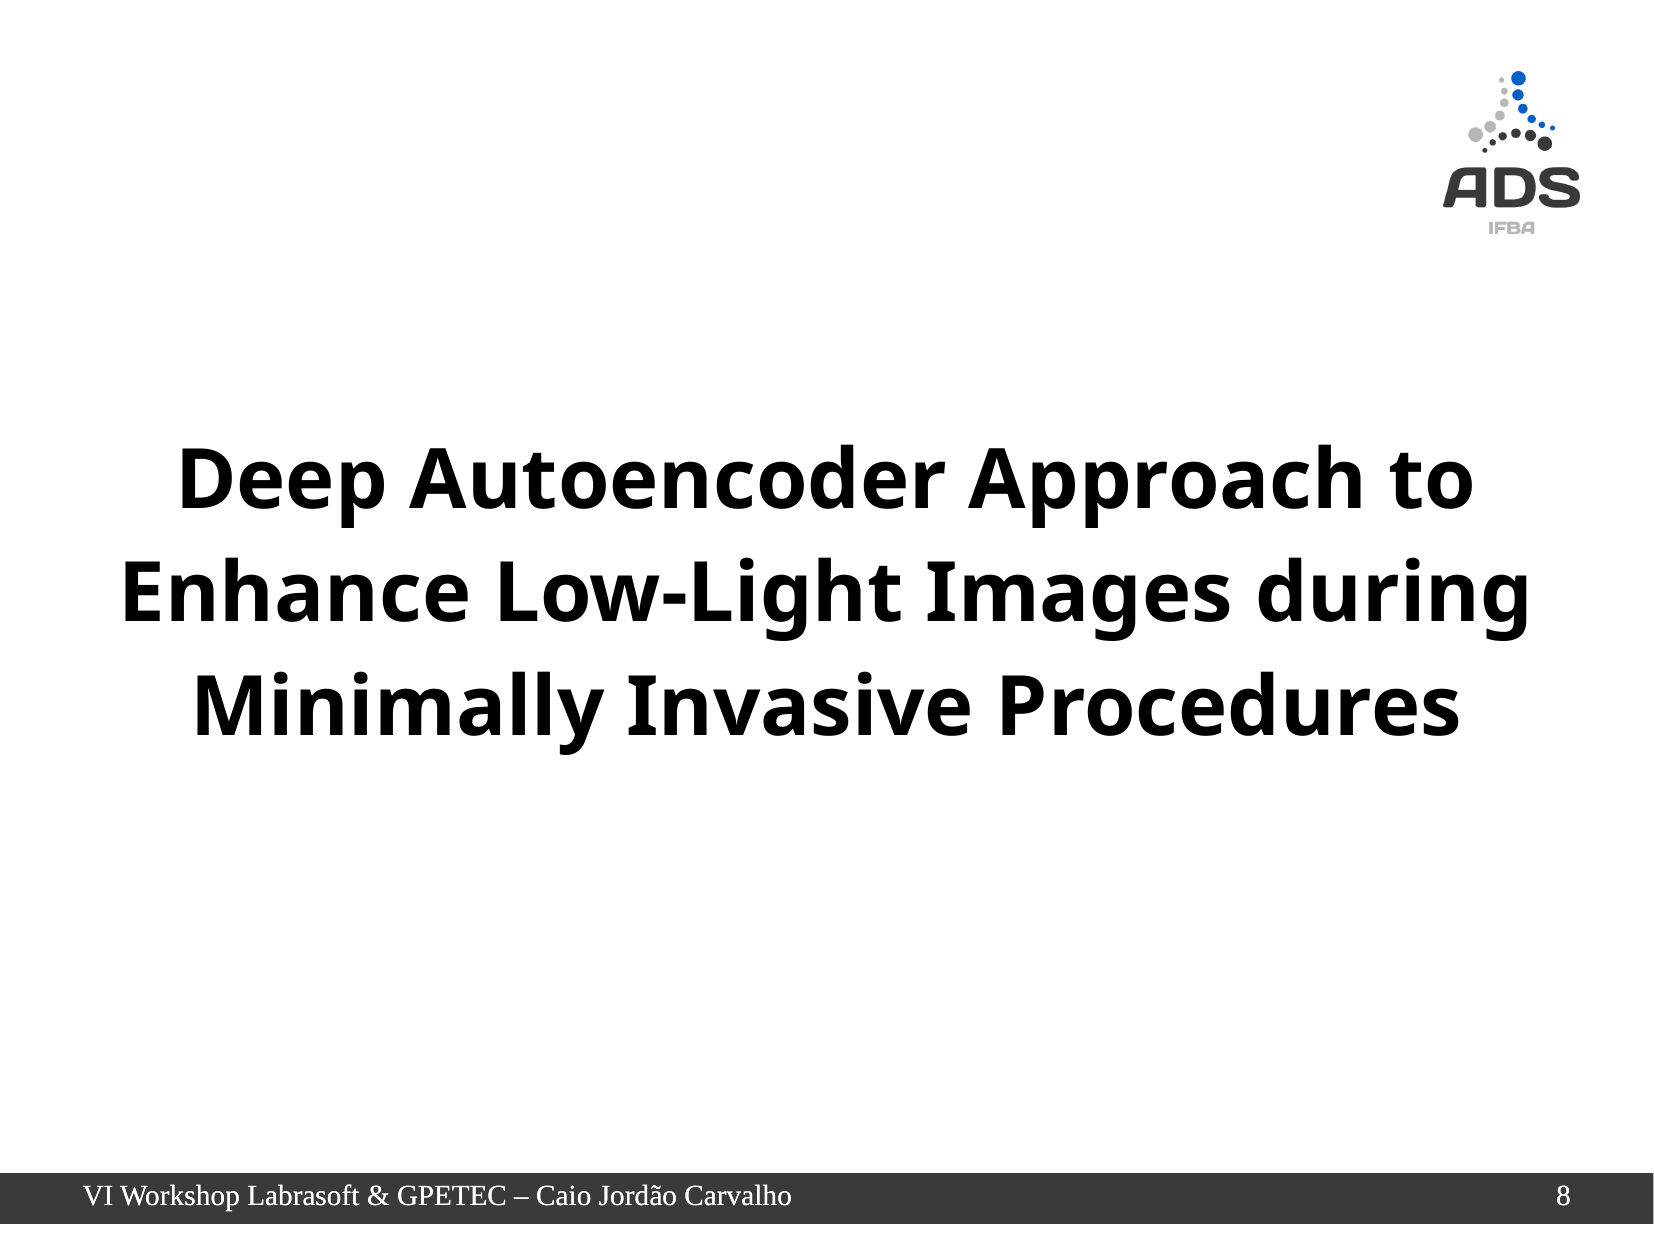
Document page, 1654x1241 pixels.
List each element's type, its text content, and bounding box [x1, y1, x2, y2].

text_box Deep Autoencoder Approach to Enhance Low-Light Images during Minimally Invasive Procedures [82, 450, 1571, 730]
picture [0, 0, 1654, 1241]
